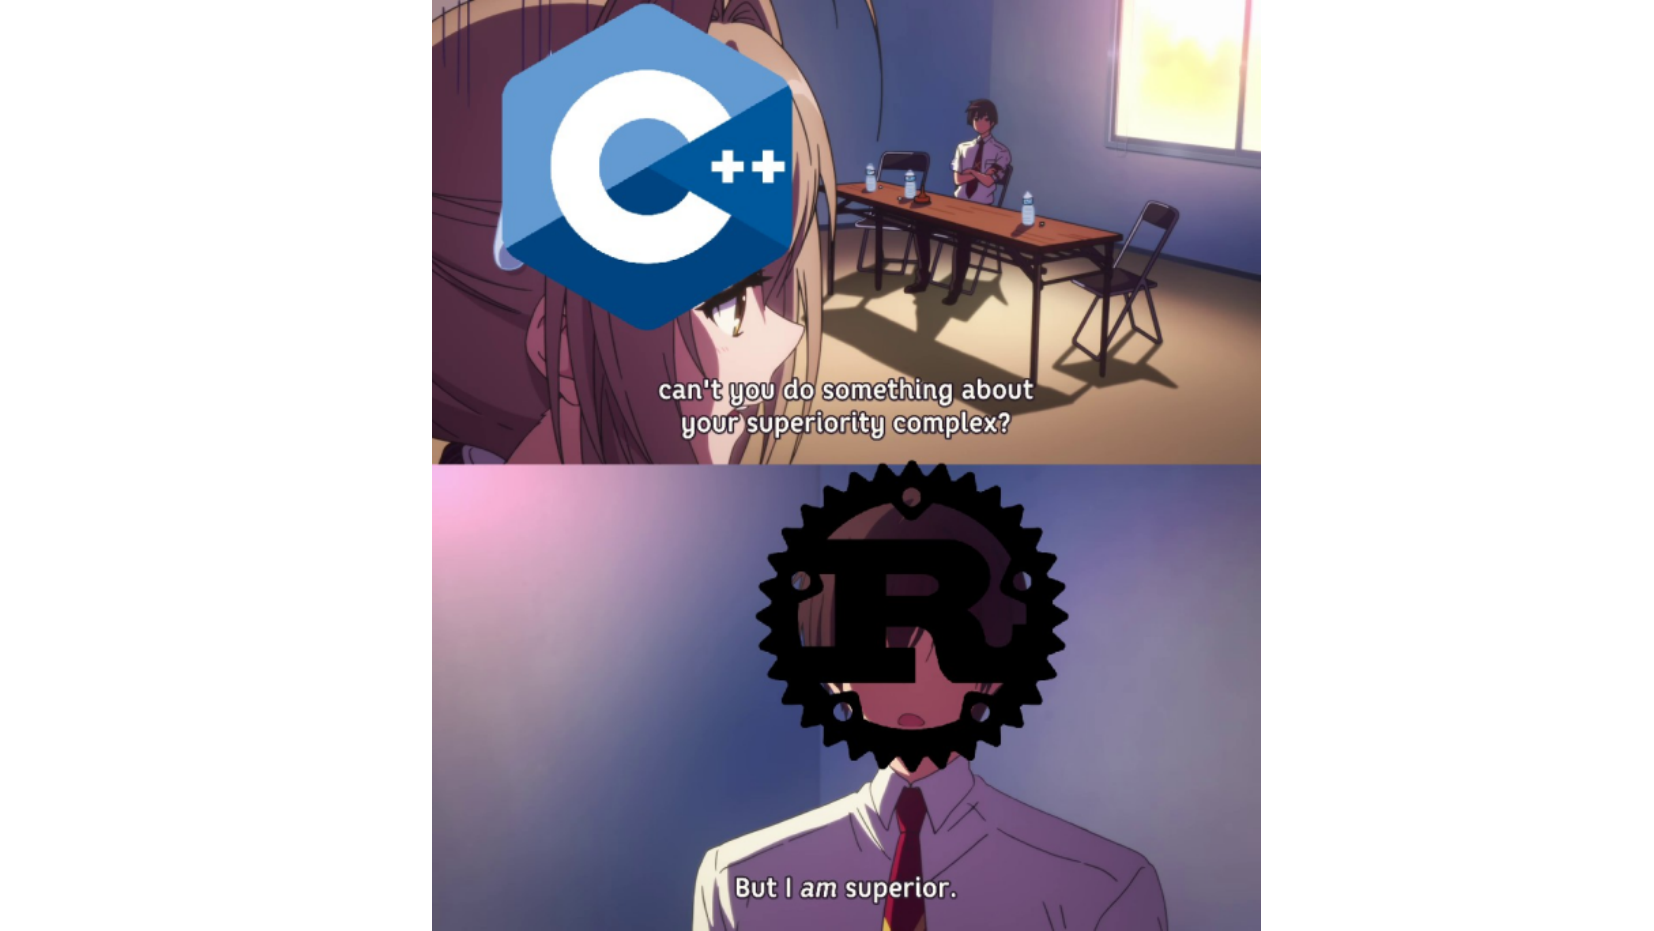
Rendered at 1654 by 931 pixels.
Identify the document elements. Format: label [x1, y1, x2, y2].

picture [432, 0, 1261, 931]
